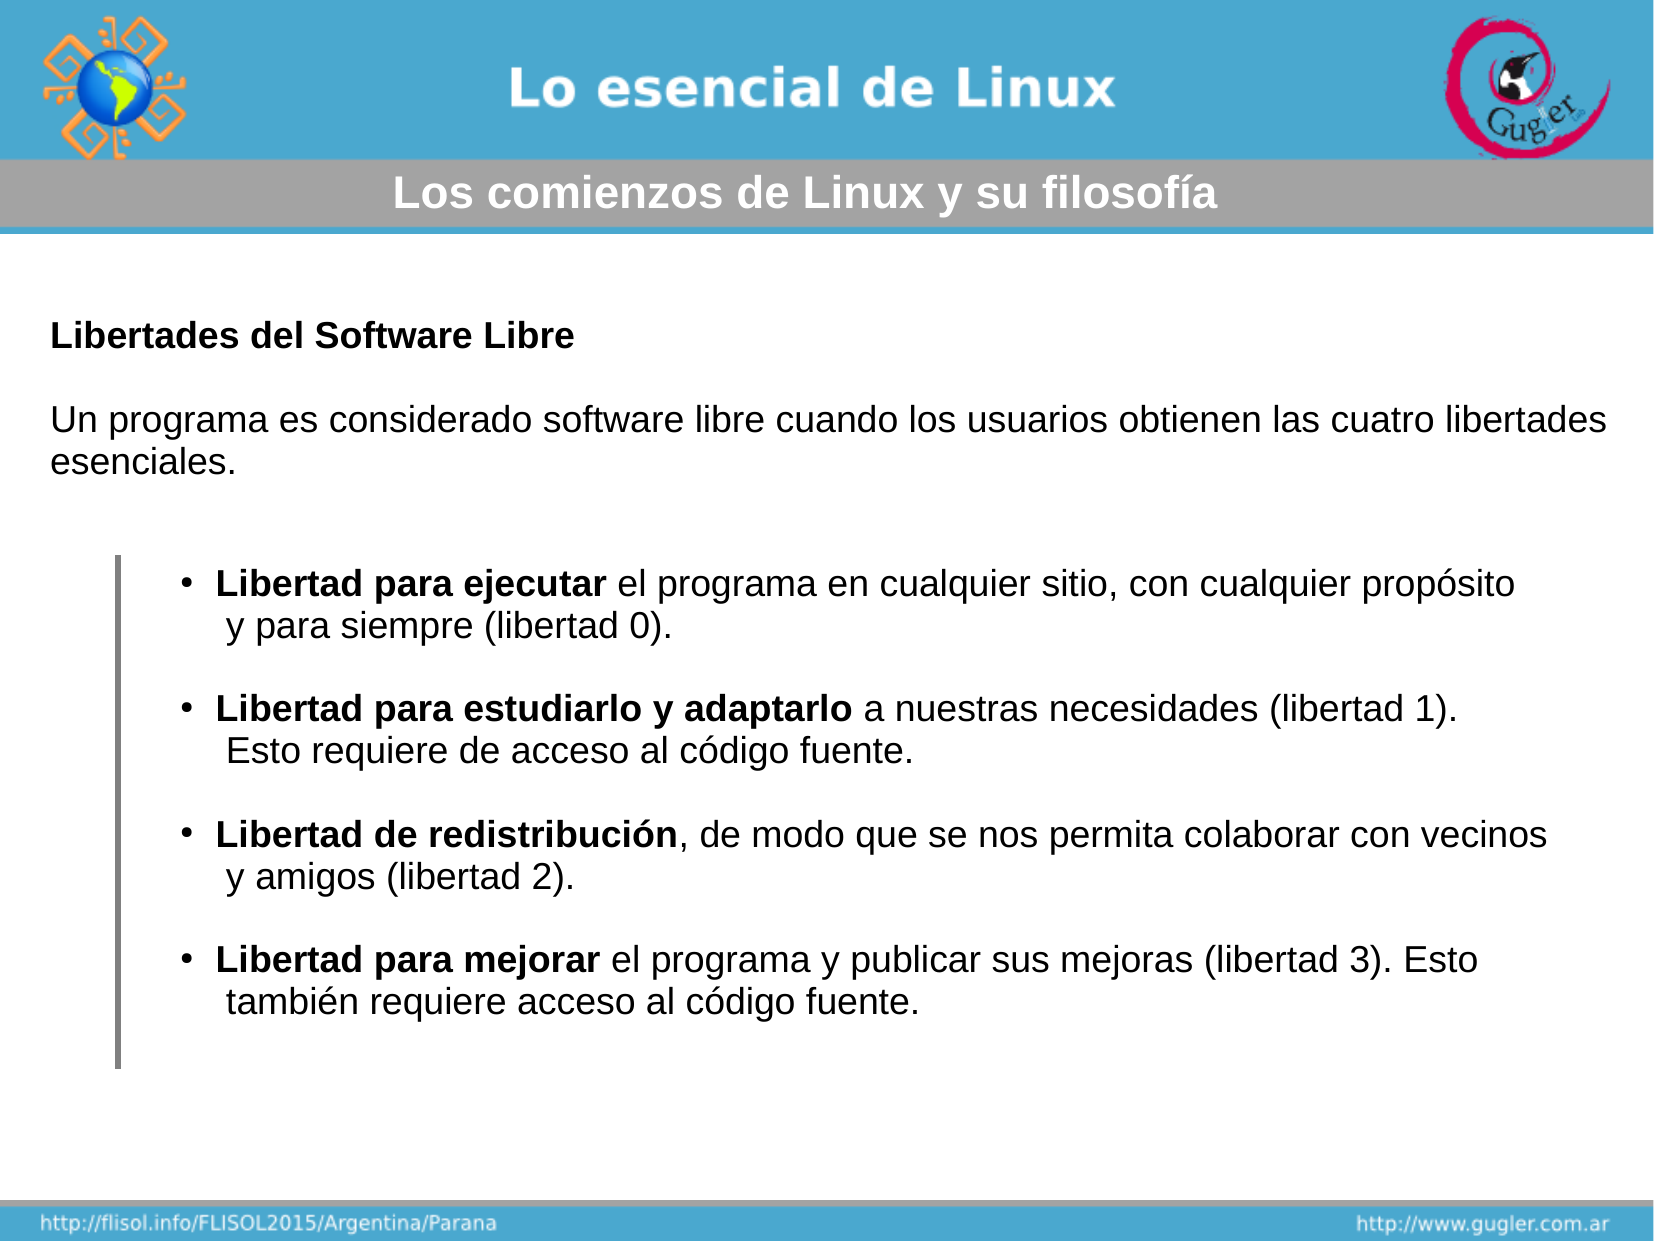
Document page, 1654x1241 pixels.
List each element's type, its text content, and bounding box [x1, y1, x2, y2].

picture [0, 1200, 1654, 1241]
picture [0, 0, 1654, 234]
text_box Libertades del Software Libre Un programa es considerado software libre cuando los usuarios obtienen las cuatro libertades esenciales. [35, 307, 1630, 490]
text_box Los comienzos de Linux y su filosofía [378, 159, 1241, 226]
text_box Libertad para ejecutar el programa en cualquier sitio, con cualquier propósito y para siempre (libertad 0). Libertad para estudiarlo y adaptarlo a nuestras necesidades (libertad 1). Esto requiere de acceso al código fuente. Libertad de redistribución, de modo que se nos permita colaborar con vecinos y amigos (libertad 2). Libertad para mejorar el programa y publicar sus mejoras (libertad 3). Esto también requiere acceso al código fuente. [165, 555, 1563, 1030]
